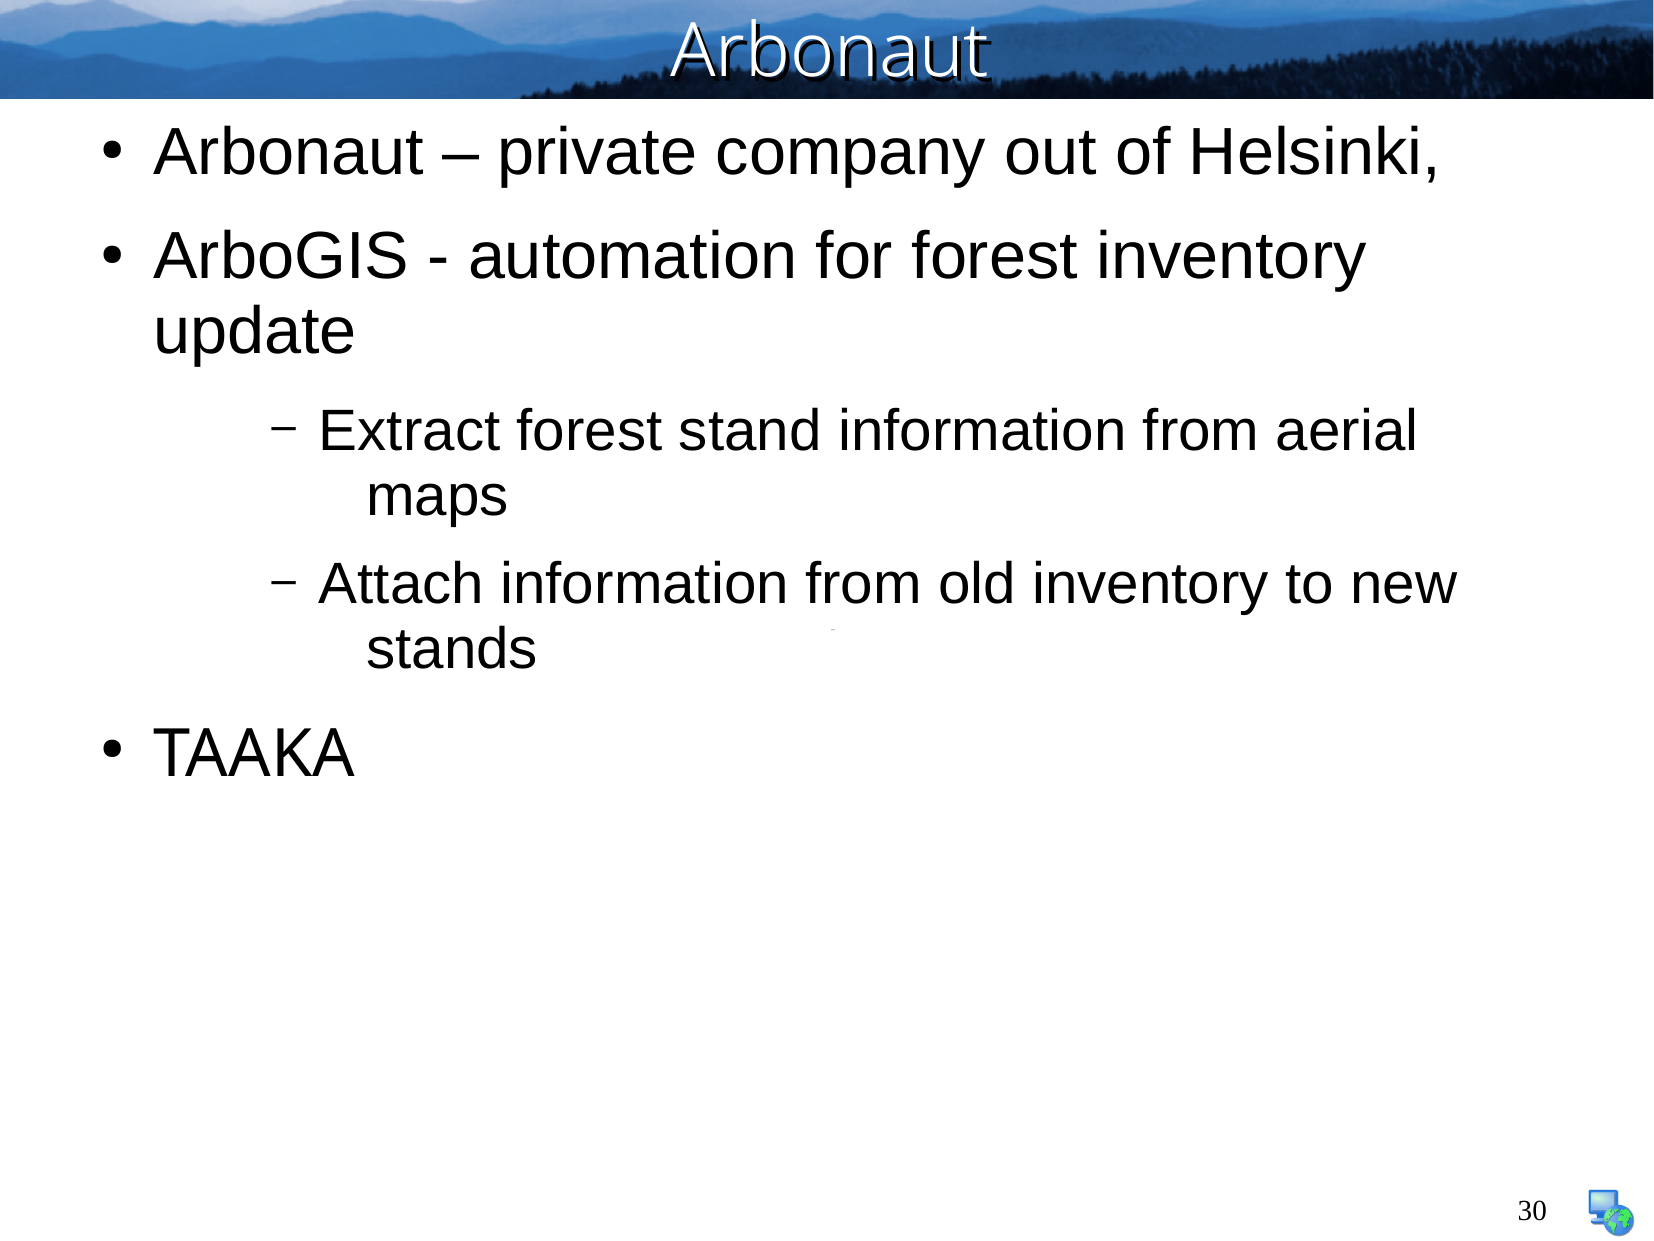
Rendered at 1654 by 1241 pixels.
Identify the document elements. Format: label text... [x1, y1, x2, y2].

picture [0, 0, 1654, 99]
title Arbonaut [49, 0, 1611, 96]
picture [1588, 1189, 1635, 1238]
list Arbonaut – private company out of Helsinki, ArboGIS - automation for forest inventory update Extract forest stand information from aerial maps Attach information from old inventory to new stands TAAKA [82, 114, 1571, 1184]
